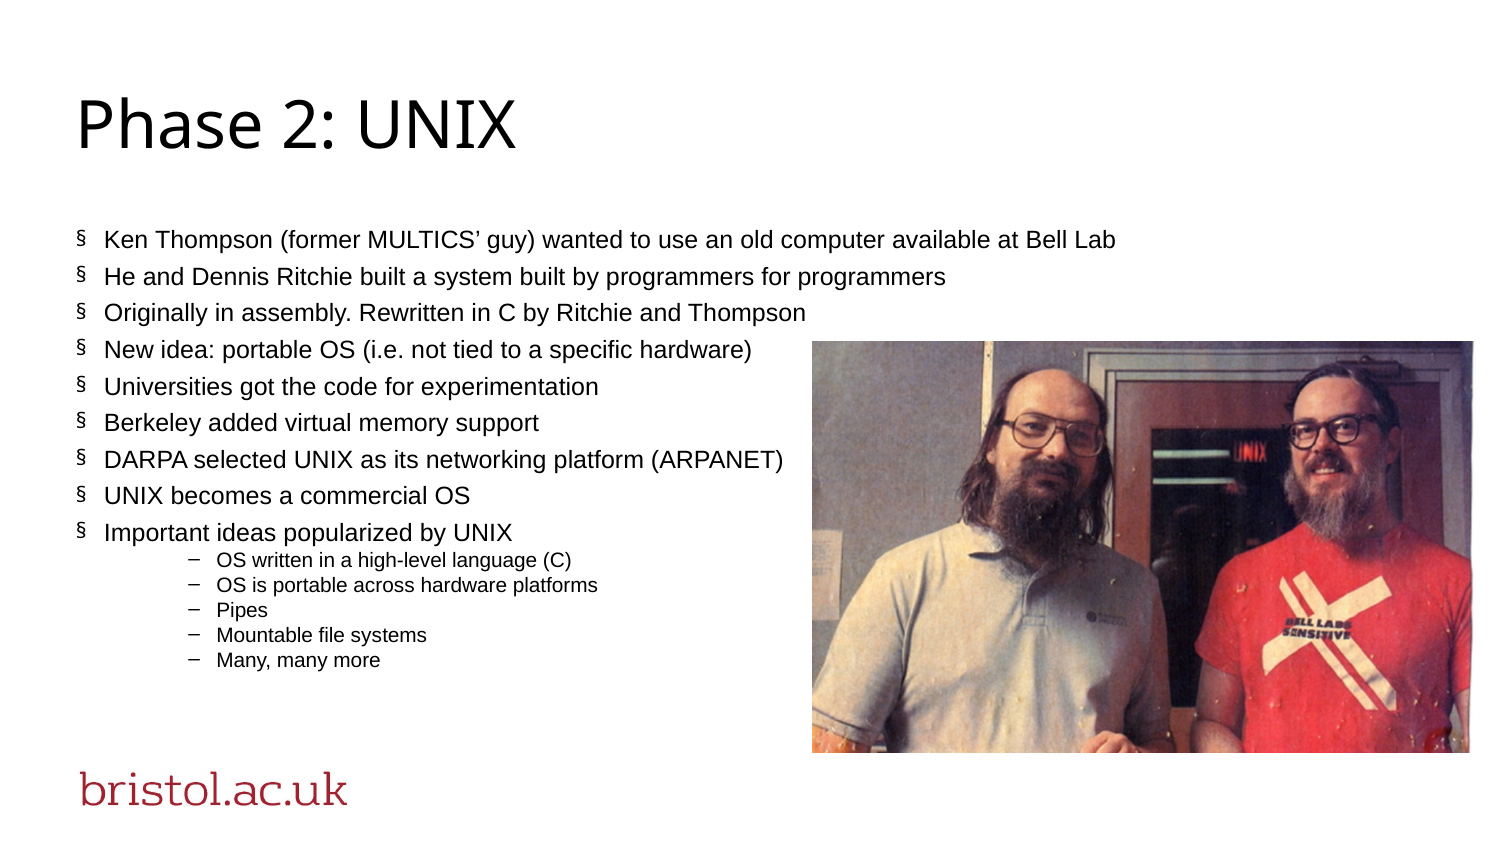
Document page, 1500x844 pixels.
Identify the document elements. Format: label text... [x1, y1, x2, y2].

title Phase 2: UNIX [60, 44, 1440, 209]
list Ken Thompson (former MULTICS’ guy) wanted to use an old computer available at Bell Lab He and Dennis Ritchie built a system built by programmers for programmers Originally in assembly. Rewritten in C by Ritchie and Thompson New idea: portable OS (i.e. not tied to a specific hardware) Universities got the code for experimentation Berkeley added virtual memory support DARPA selected UNIX as its networking platform (ARPANET) UNIX becomes a commercial OS Important ideas popularized by UNIX OS written in a high-level language (C) OS is portable across hardware platforms Pipes Mountable file systems Many, many more [60, 224, 1440, 699]
picture [812, 341, 1476, 753]
